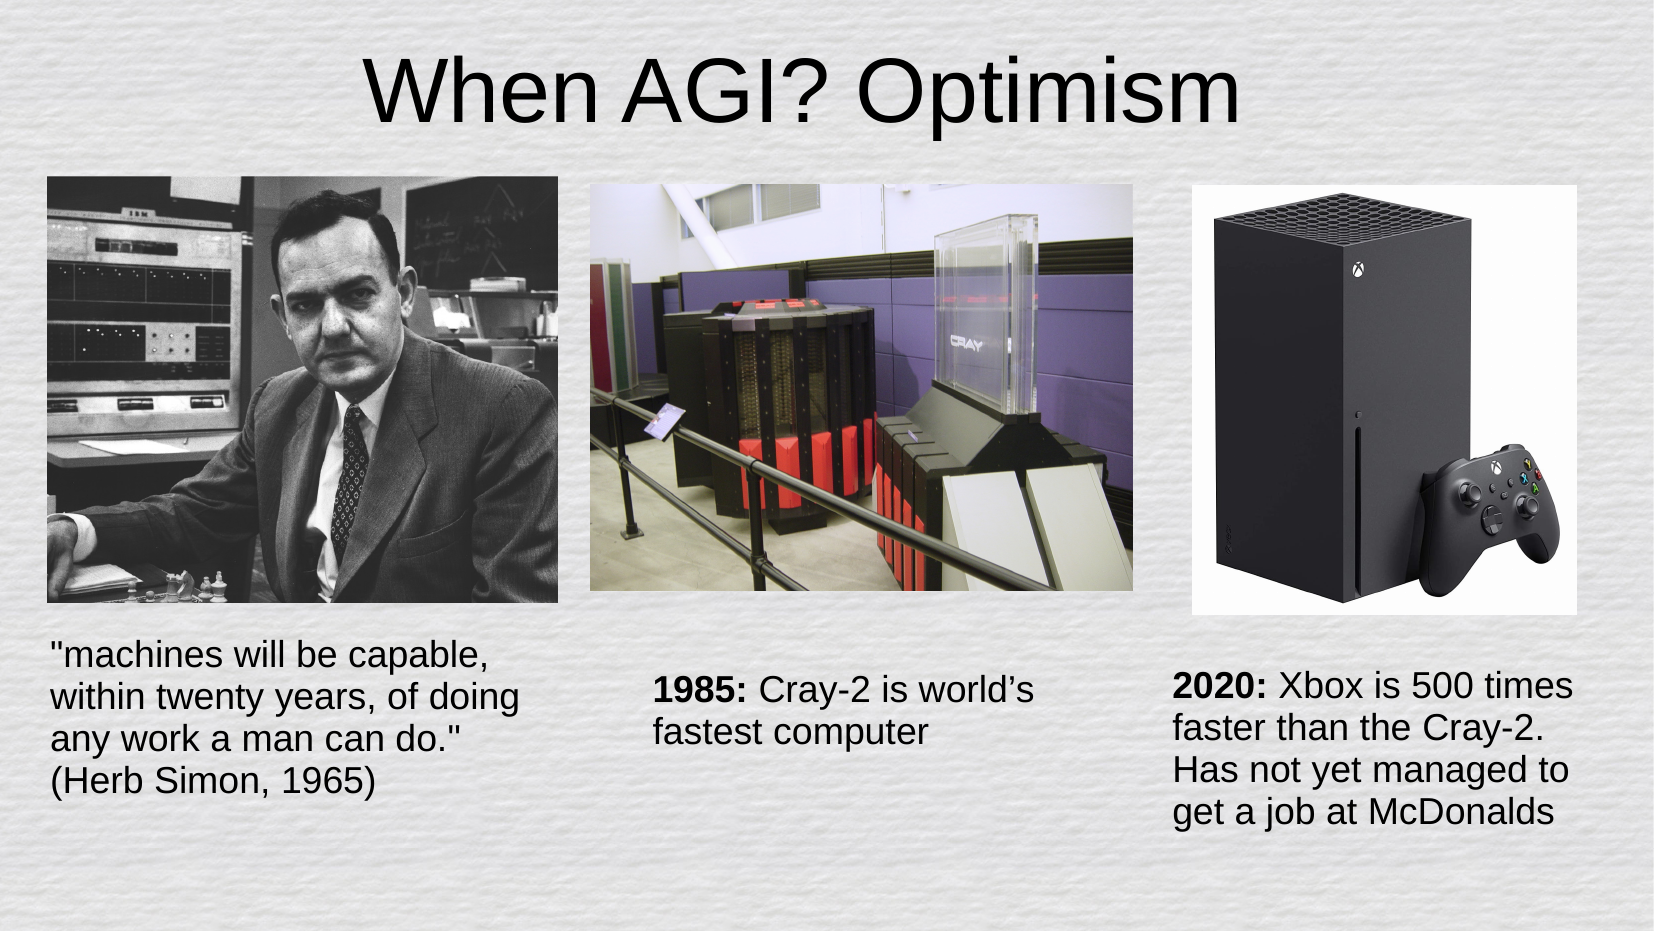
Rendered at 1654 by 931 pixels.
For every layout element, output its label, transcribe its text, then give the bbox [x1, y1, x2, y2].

text_box 2020: Xbox is 500 times faster than the Cray-2. Has not yet managed to get a job at McDonalds [1157, 657, 1619, 840]
picture [0, 0, 1654, 931]
text_box 1985: Cray-2 is world’s fastest computer [637, 661, 1146, 761]
title When AGI? Optimism [94, 0, 1512, 193]
text_box "machines will be capable, within twenty years, of doing any work a man can do." (Herb Simon, 1965) [35, 625, 544, 809]
